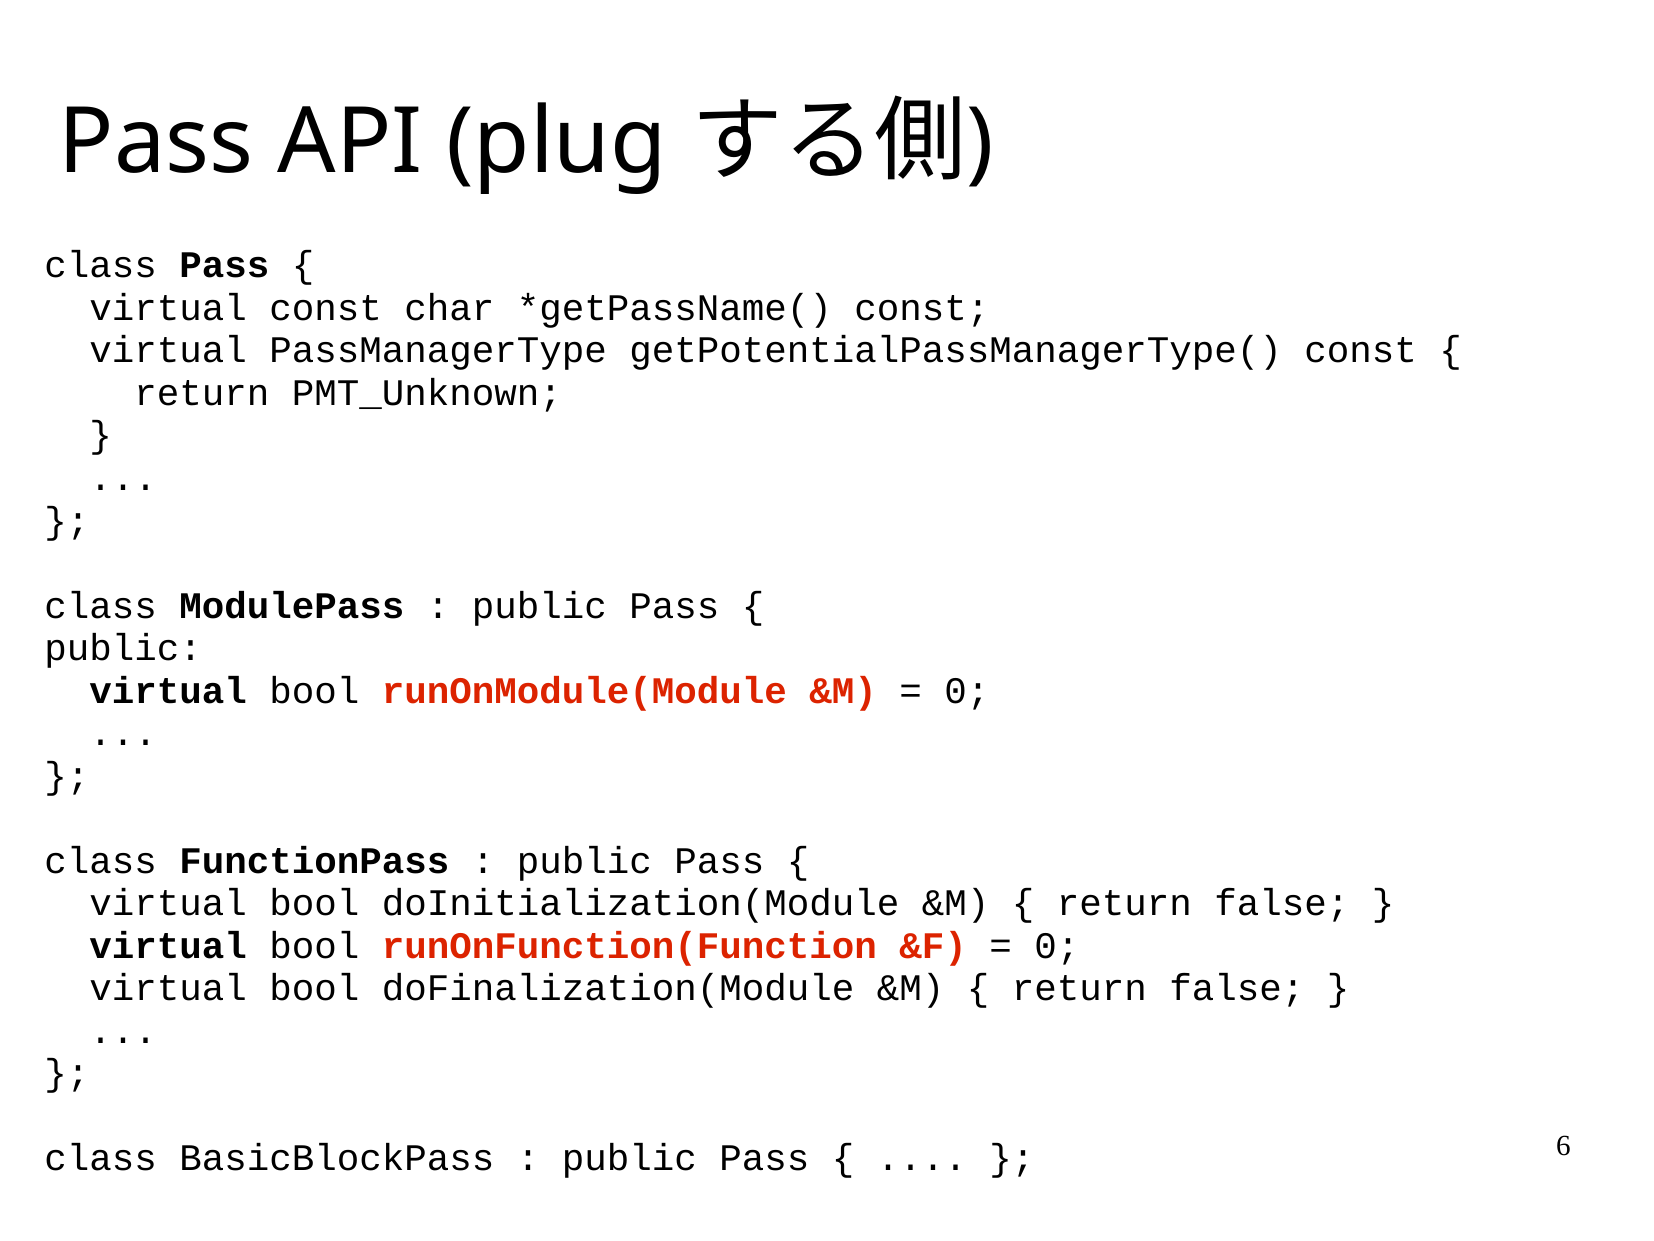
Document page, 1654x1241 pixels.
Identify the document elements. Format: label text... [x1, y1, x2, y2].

title Pass API (plug する側) [59, 29, 1548, 237]
text_box class Pass { virtual const char *getPassName() const; virtual PassManagerType getPotentialPassManagerType() const { return PMT_Unknown; } ... }; class ModulePass : public Pass { public: virtual bool runOnModule(Module &M) = 0; ... }; class FunctionPass : public Pass { virtual bool doInitialization(Module &M) { return false; } virtual bool runOnFunction(Function &F) = 0; virtual bool doFinalization(Module &M) { return false; } ... }; class BasicBlockPass : public Pass { .... }; [29, 196, 1506, 1241]
